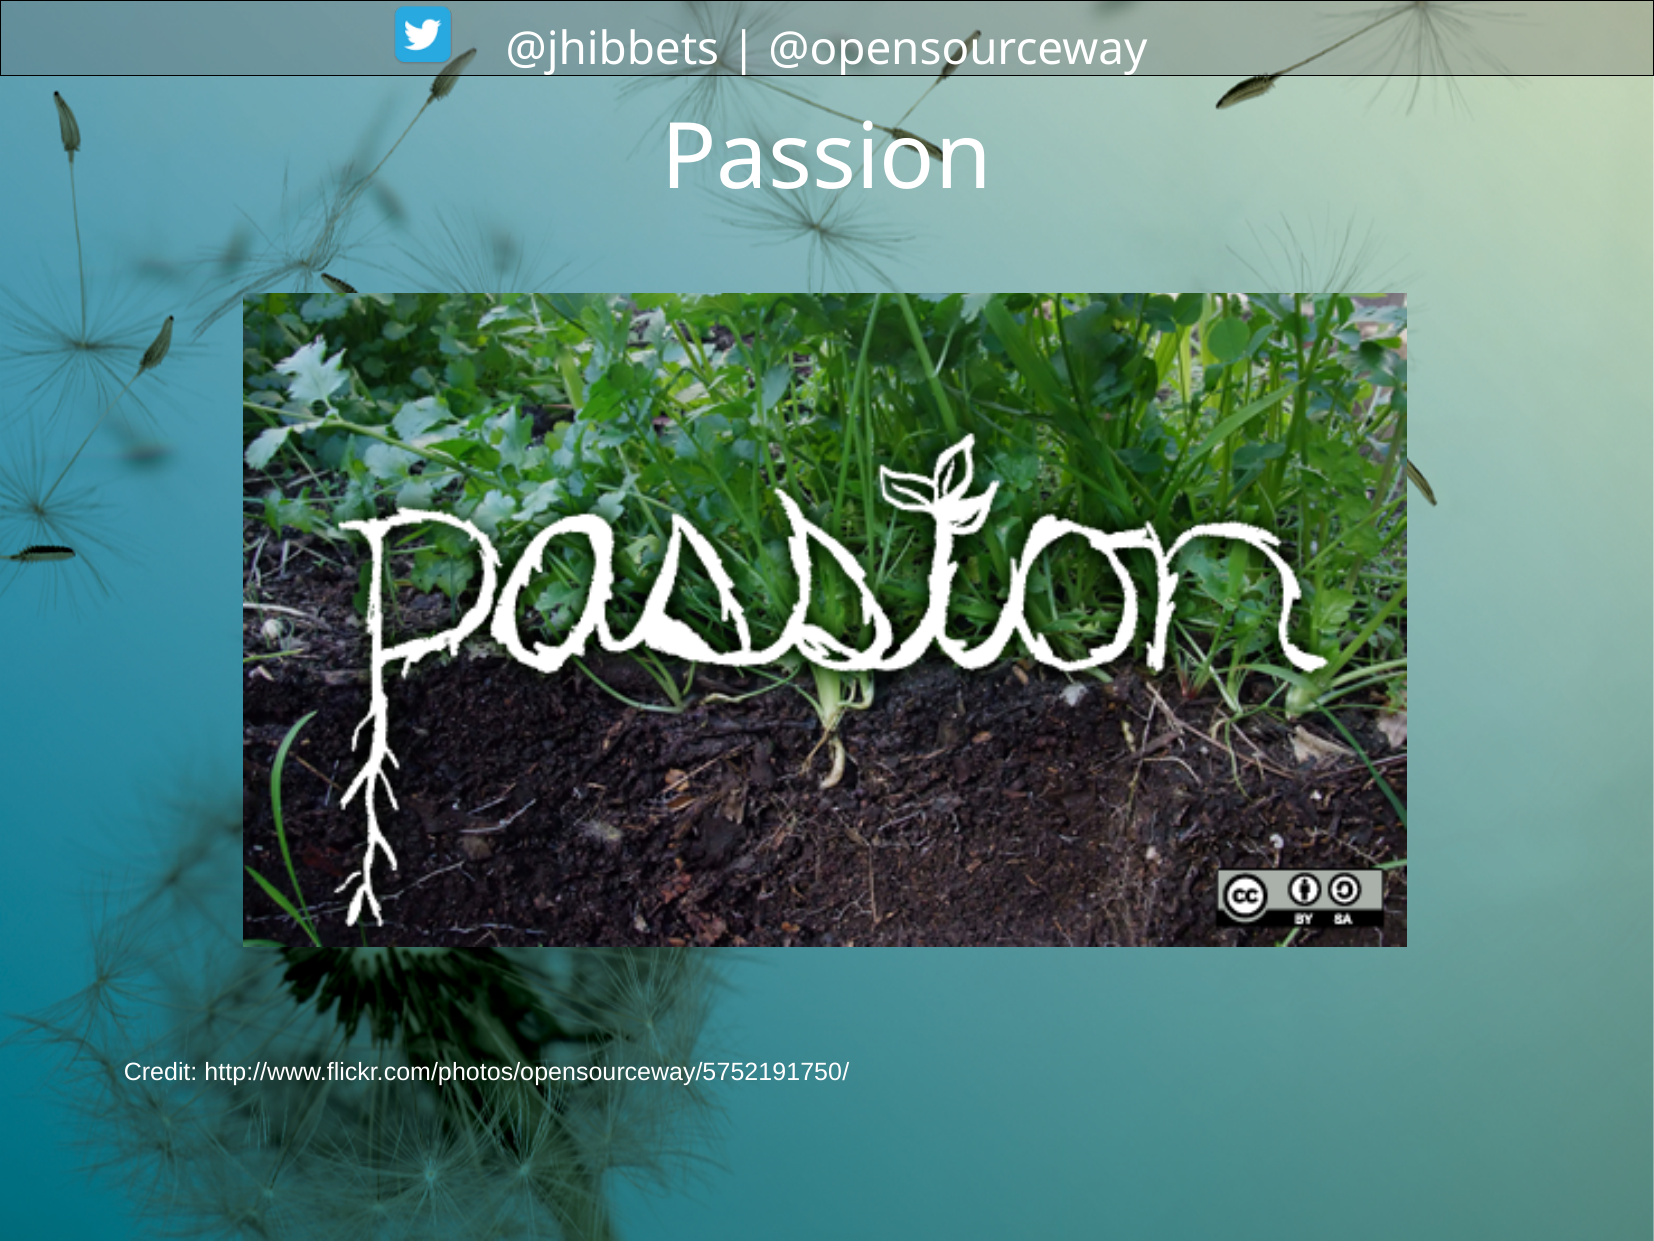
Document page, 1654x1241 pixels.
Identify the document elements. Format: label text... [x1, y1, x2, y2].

picture [0, 76, 1654, 1241]
title Passion [82, 49, 1571, 257]
picture [393, 5, 454, 49]
text_box Credit: http://www.flickr.com/photos/opensourceway/5752191750/ [109, 1050, 915, 1093]
